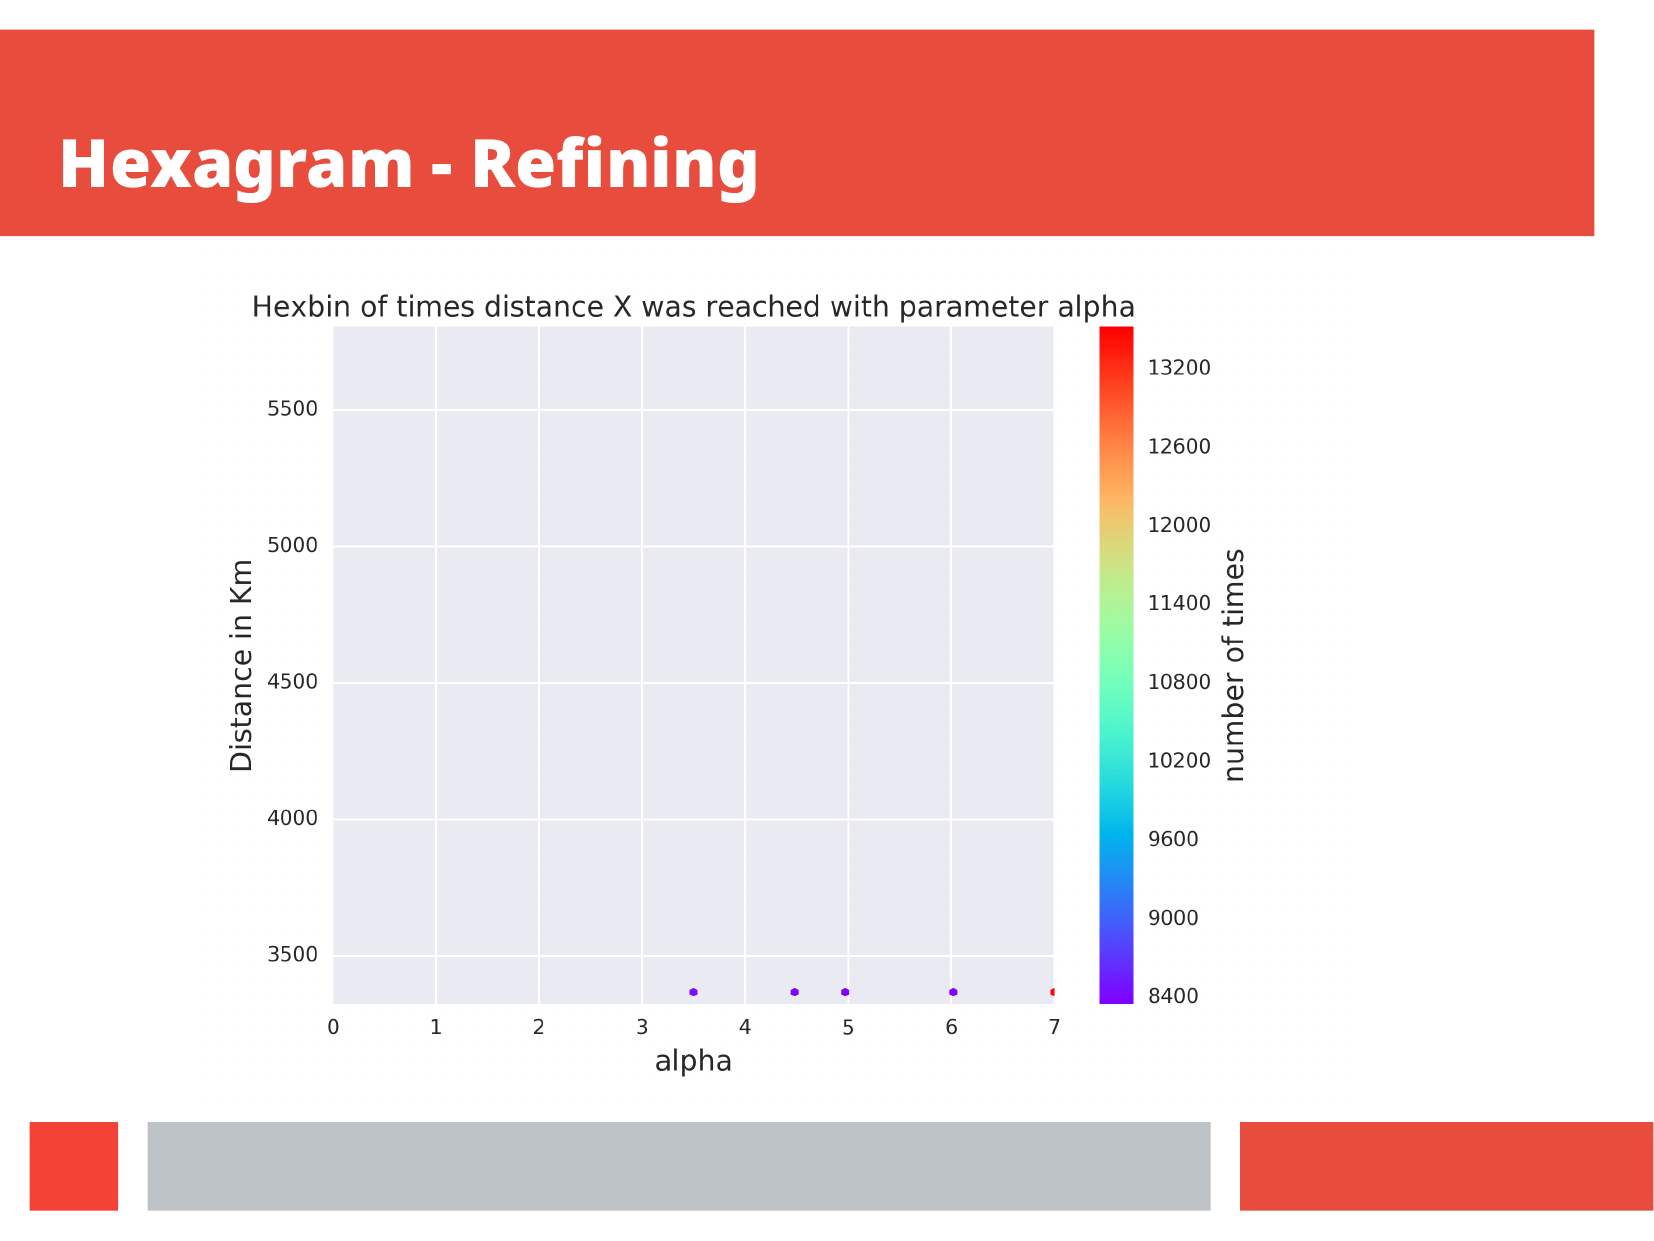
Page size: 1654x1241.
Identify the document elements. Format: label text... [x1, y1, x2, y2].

picture [187, 239, 1351, 1113]
title Hexagram - Refining [59, 59, 1595, 207]
